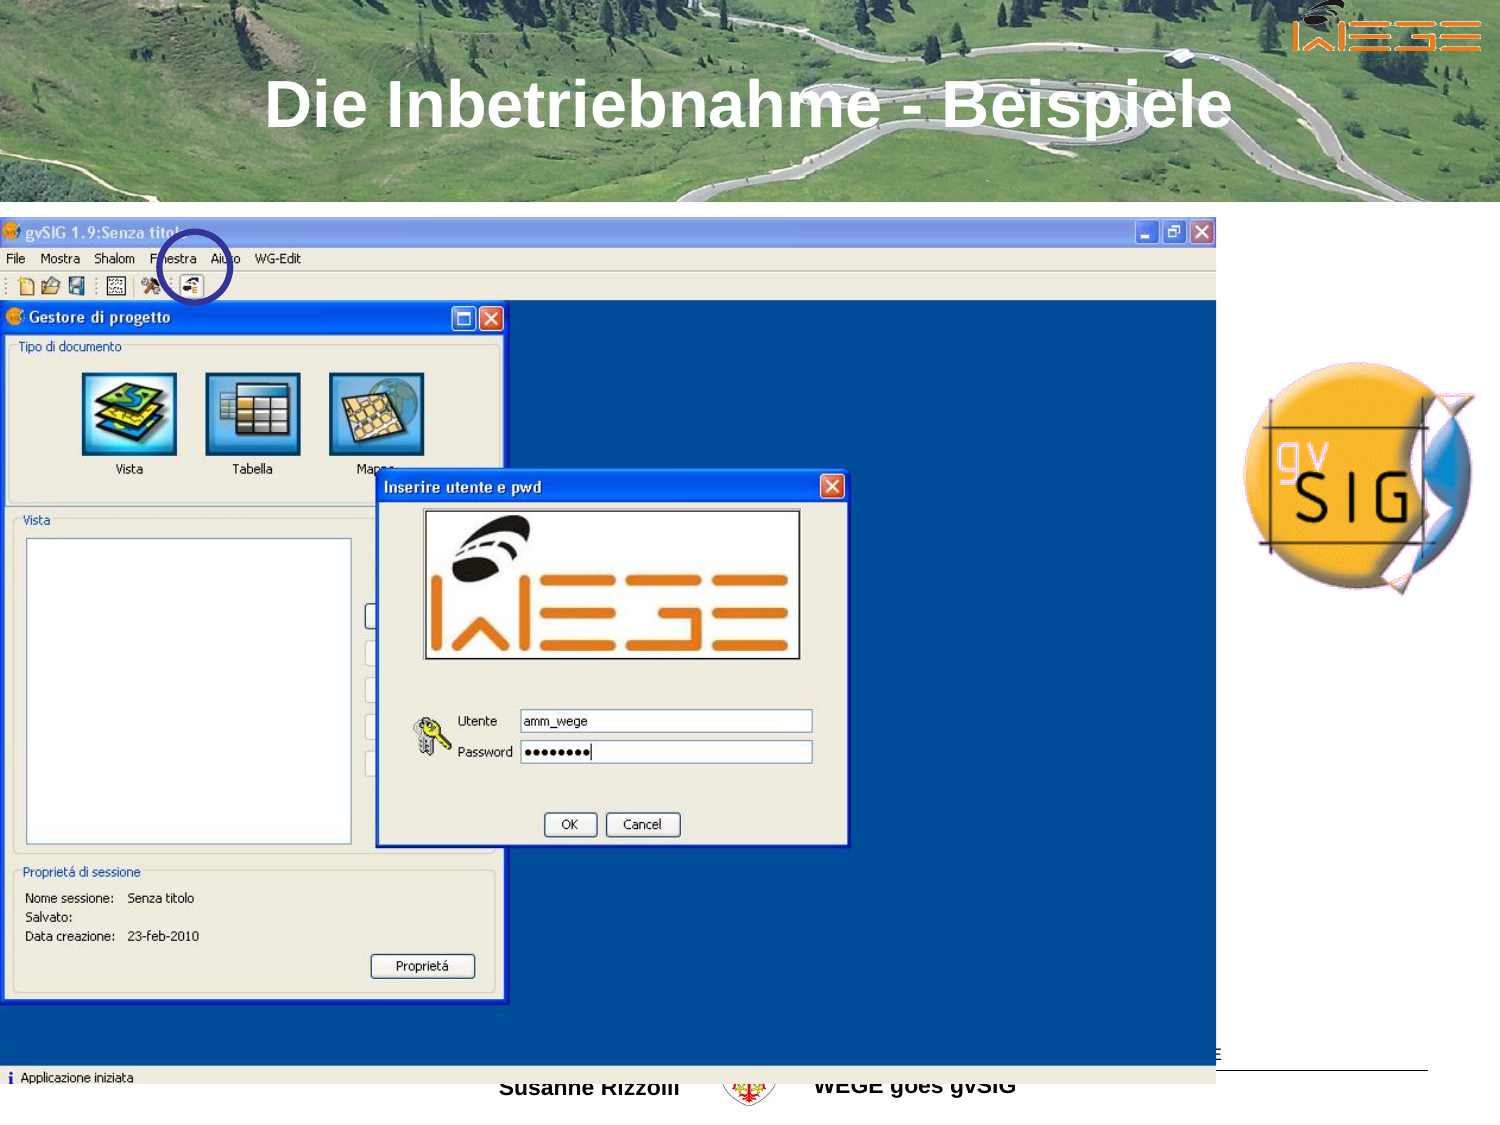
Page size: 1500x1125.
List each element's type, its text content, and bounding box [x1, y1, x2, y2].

picture [1241, 361, 1477, 598]
picture [0, 72, 1500, 202]
picture [0, 217, 1217, 1106]
title Die Inbetriebnahme - Beispiele [75, 7, 1426, 195]
